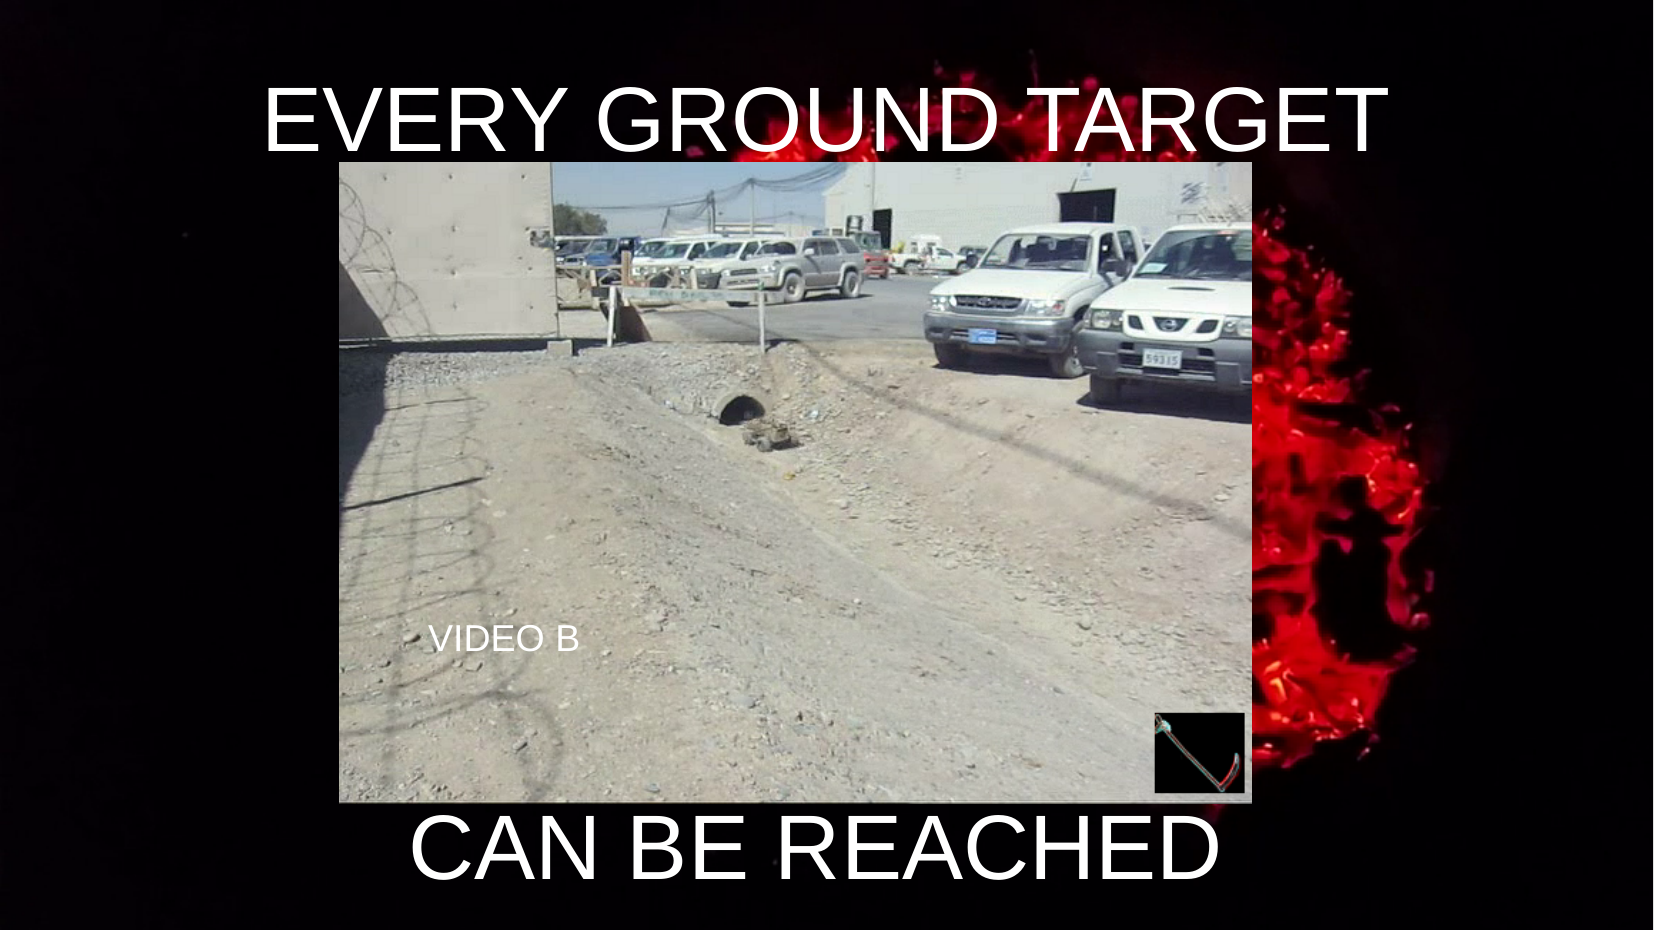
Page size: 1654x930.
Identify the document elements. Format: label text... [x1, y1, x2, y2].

picture [0, 0, 1654, 930]
text_box VIDEO B [413, 609, 709, 709]
text_box EVERY GROUND TARGET [82, 36, 1571, 193]
text_box CAN BE REACHED [72, 764, 1560, 921]
